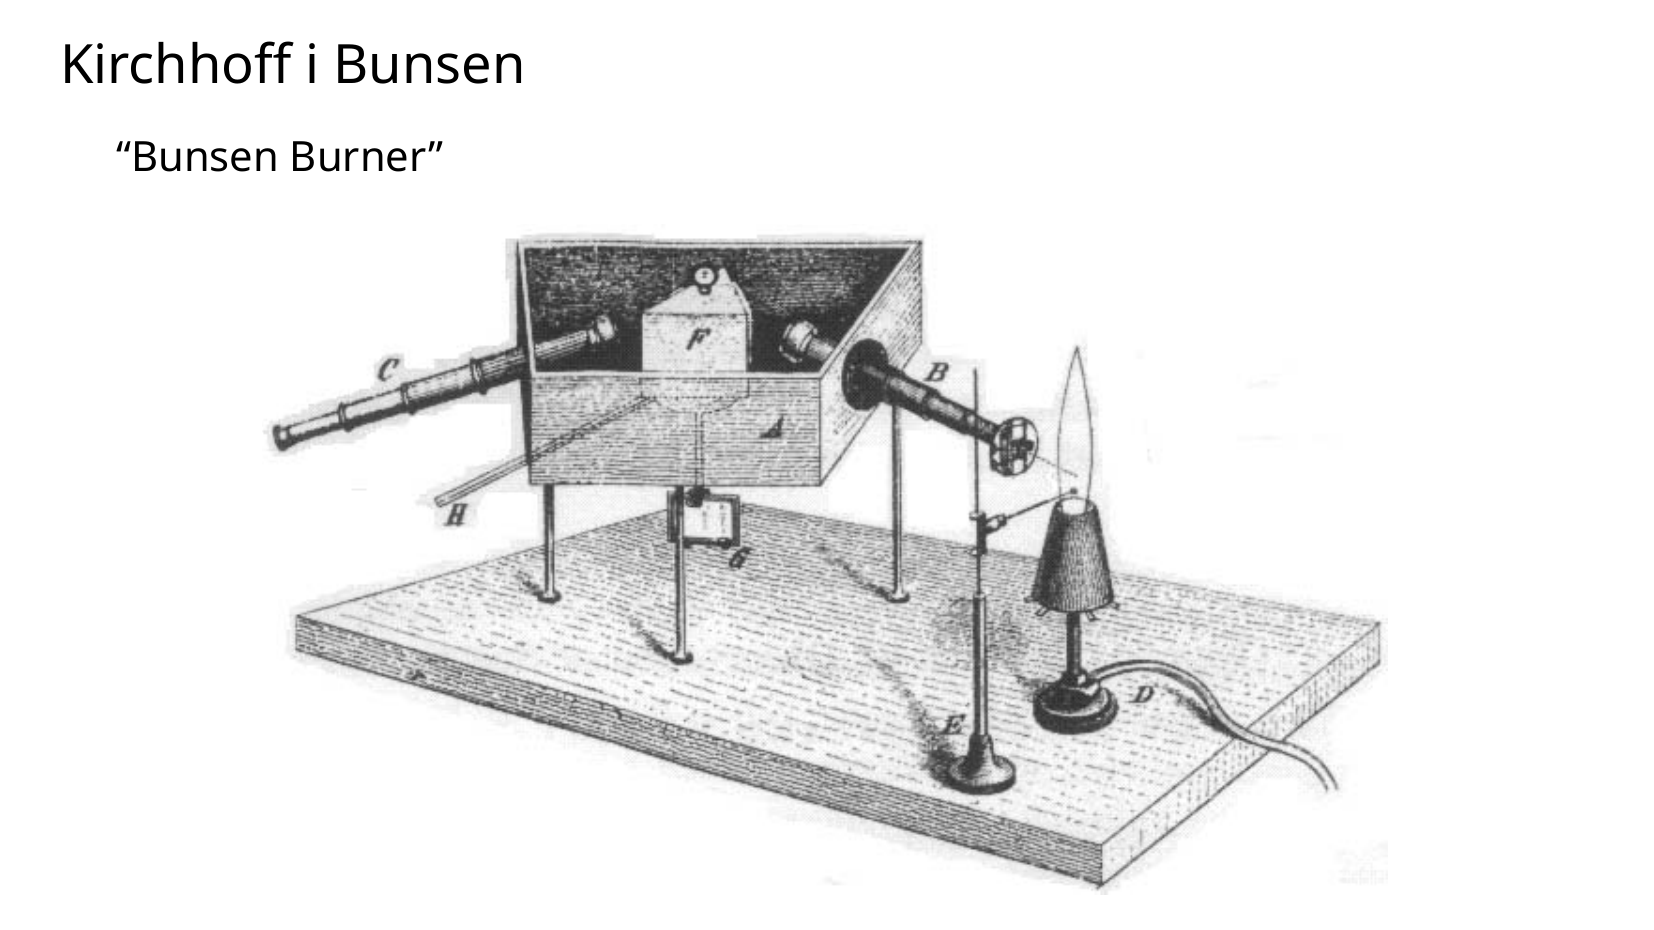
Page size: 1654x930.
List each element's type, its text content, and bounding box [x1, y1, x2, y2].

list “Bunsen Burner” [45, 126, 1635, 856]
title Kirchhoff i Bunsen [59, 13, 1648, 113]
picture [262, 224, 1388, 895]
